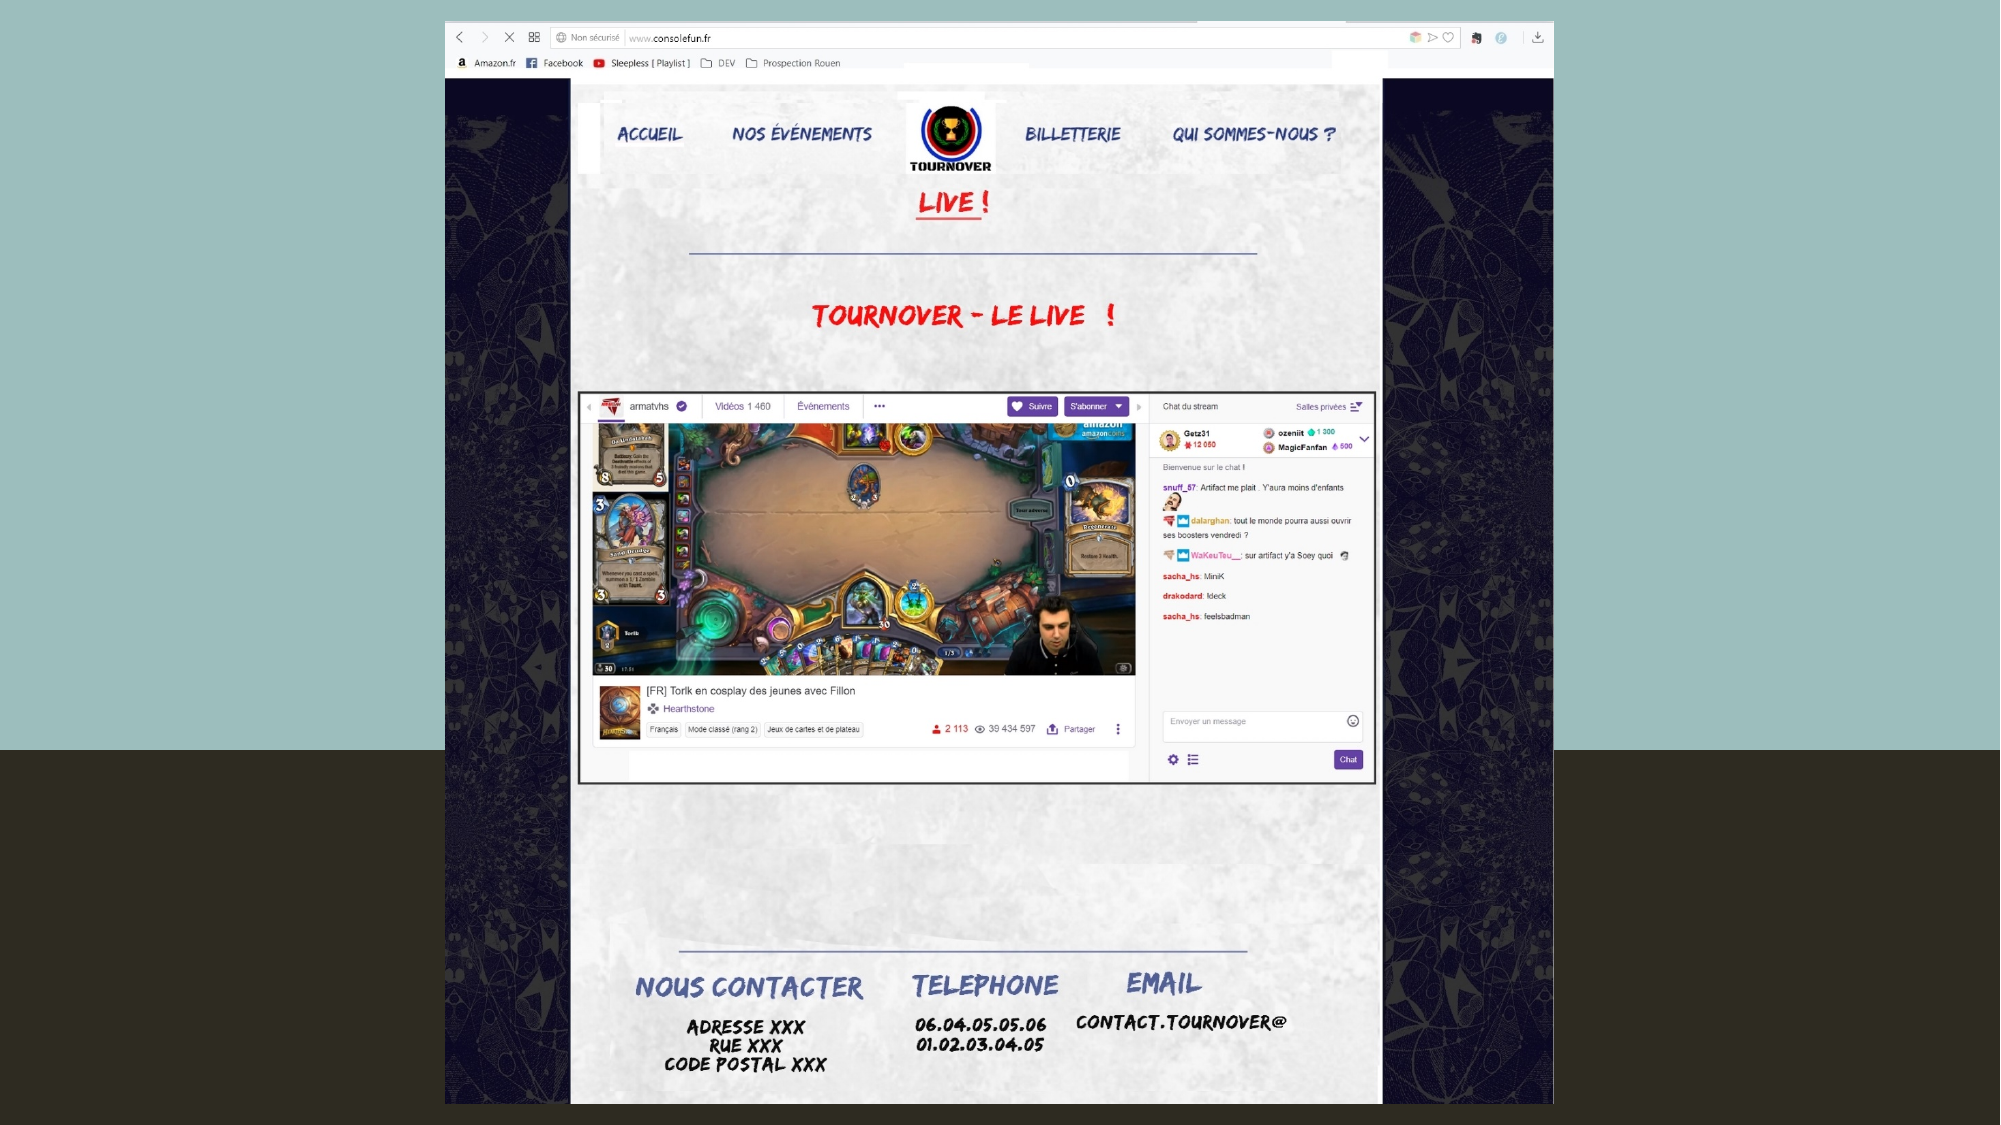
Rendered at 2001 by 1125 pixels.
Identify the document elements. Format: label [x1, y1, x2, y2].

picture [445, 21, 1554, 1104]
